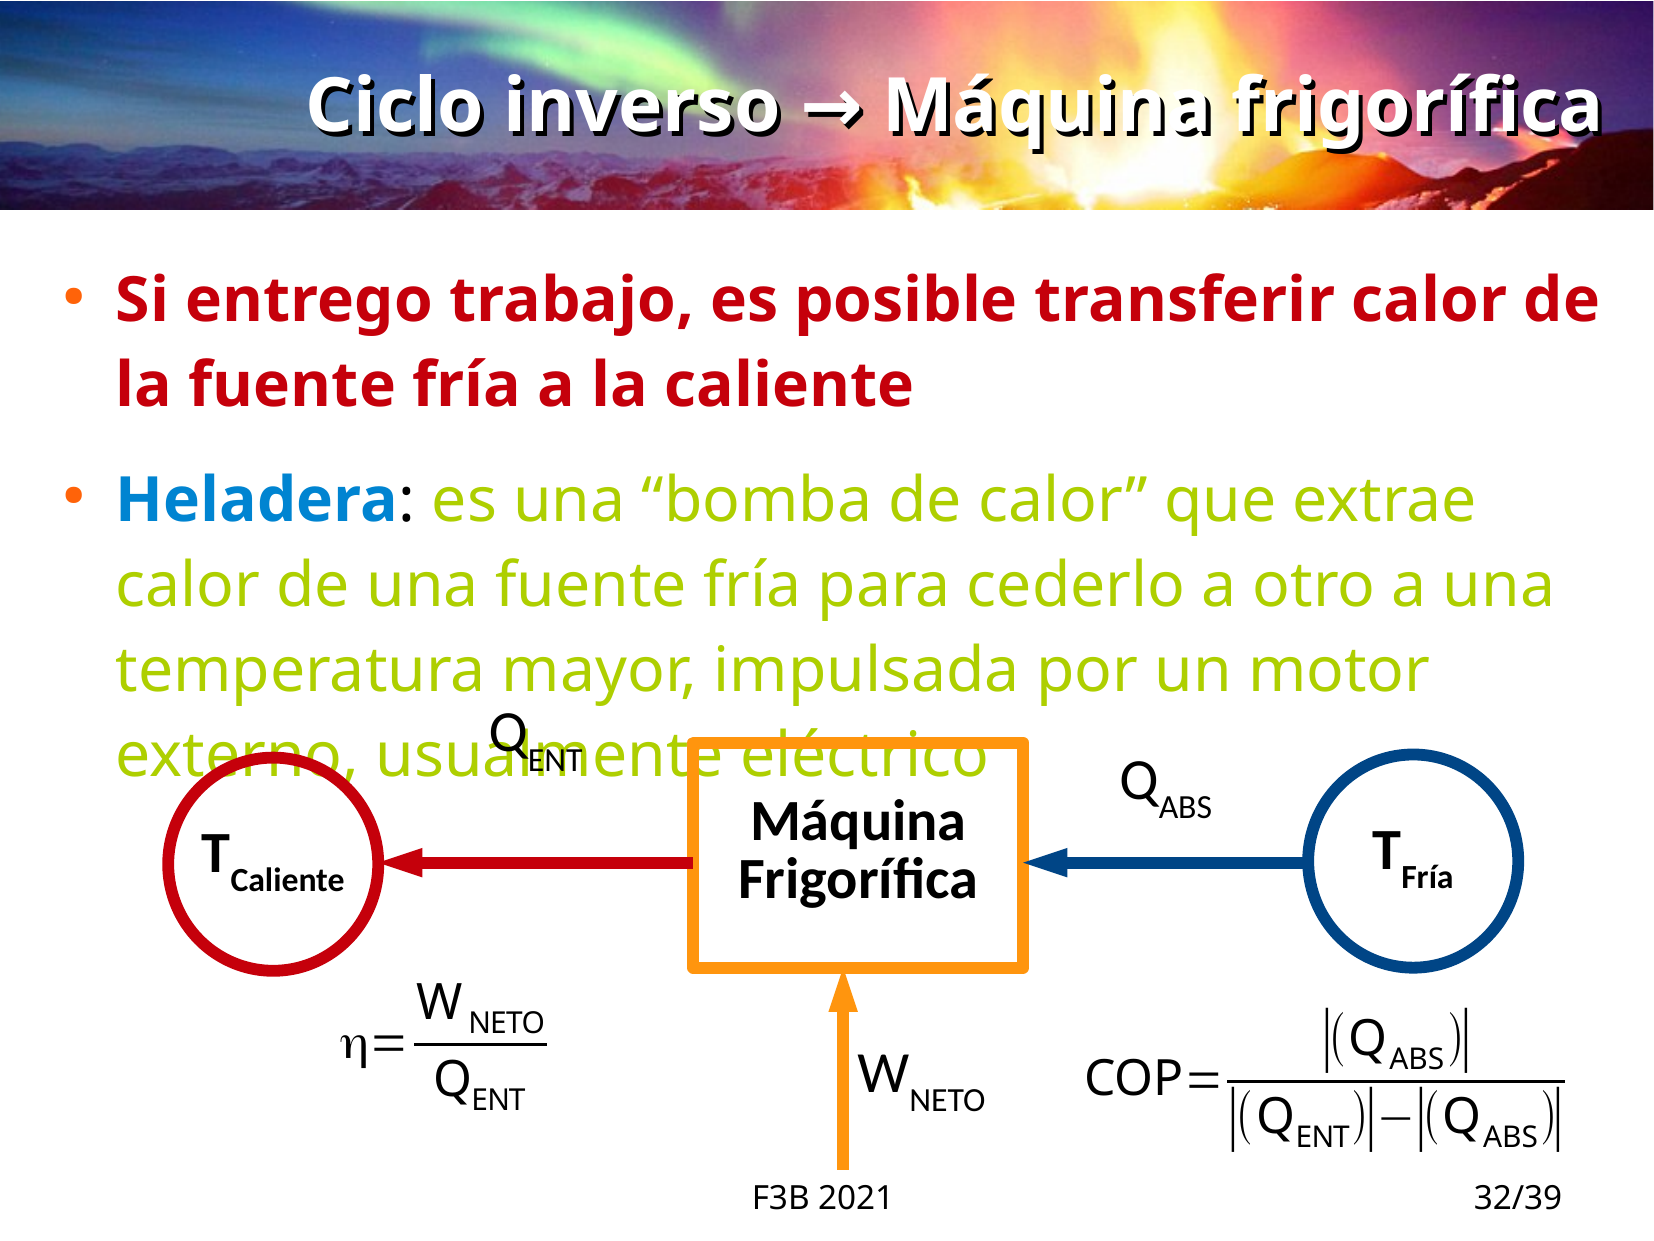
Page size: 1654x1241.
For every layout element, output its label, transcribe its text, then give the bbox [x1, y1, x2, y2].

text_box Máquina Frigorífica [693, 742, 1024, 968]
list Si entrego trabajo, es posible transferir calor de la fuente fría a la caliente Heladera: es una “bomba de calor” que extrae calor de una fuente fría para cederlo a otro a una temperatura mayor, impulsada por un motor externo, usualmente eléctrico [45, 255, 1606, 1156]
text_box WNETO [837, 1041, 1006, 1141]
picture [0, 1, 1654, 210]
chart [332, 970, 556, 1119]
chart [1078, 1006, 1576, 1156]
text_box TCaliente [168, 757, 379, 971]
title Ciclo inverso → Máquina frigorífica [45, 15, 1606, 191]
text_box TFría [1308, 754, 1519, 968]
